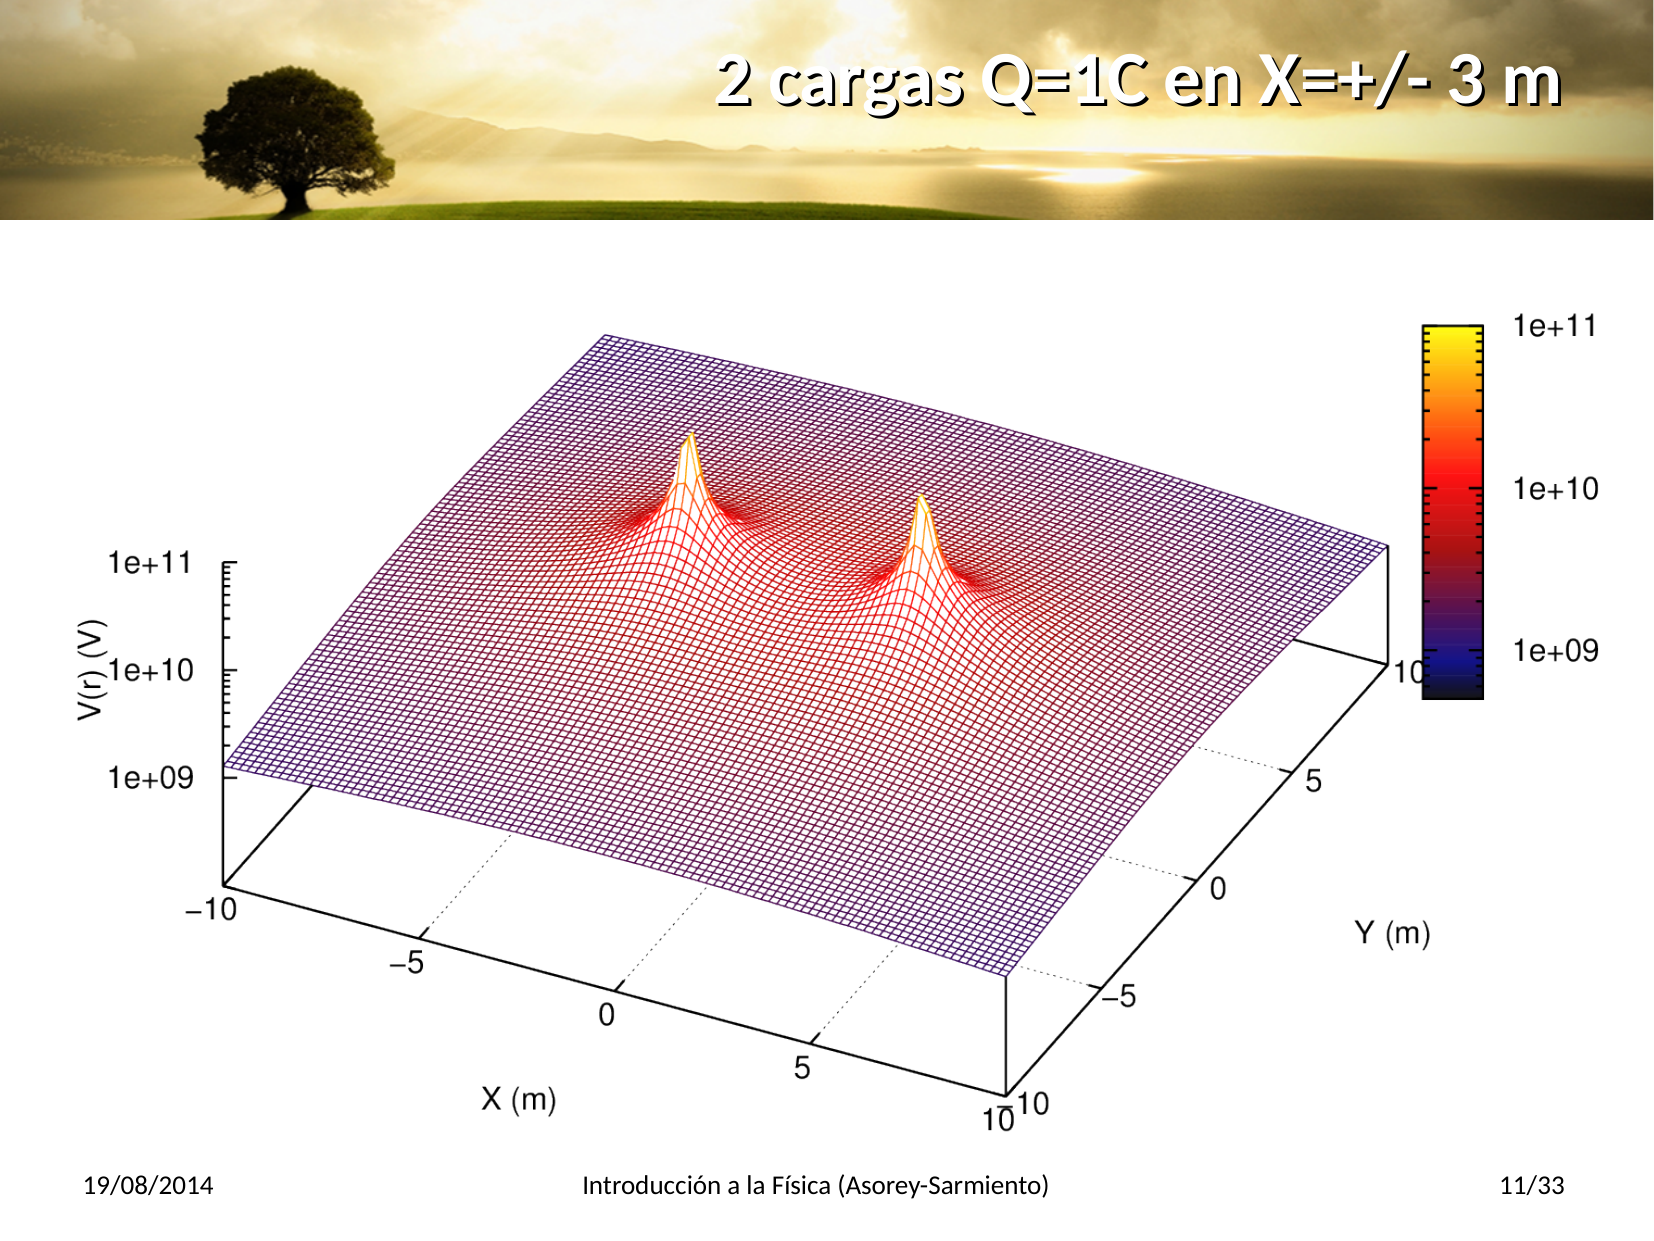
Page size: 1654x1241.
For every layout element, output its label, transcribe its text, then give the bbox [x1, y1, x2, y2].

picture [0, 0, 1654, 1201]
title 2 cargas Q=1C en X=+/- 3 m [75, 19, 1564, 151]
